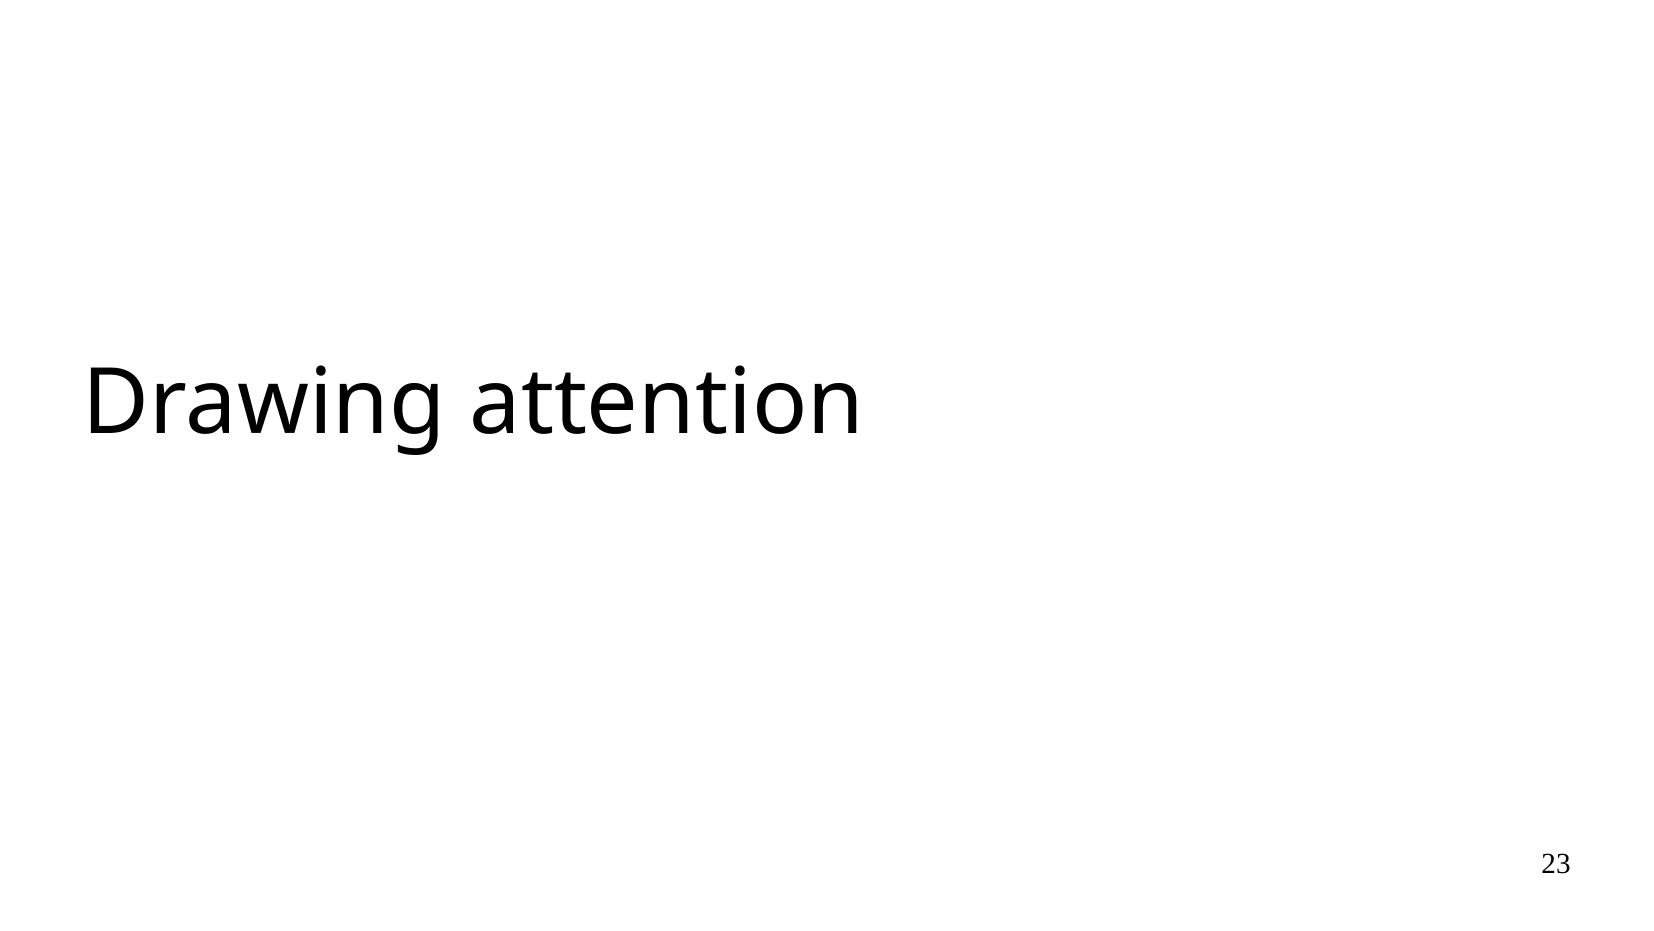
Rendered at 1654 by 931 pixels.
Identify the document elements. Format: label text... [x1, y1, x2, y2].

title Drawing attention [82, 320, 1571, 476]
